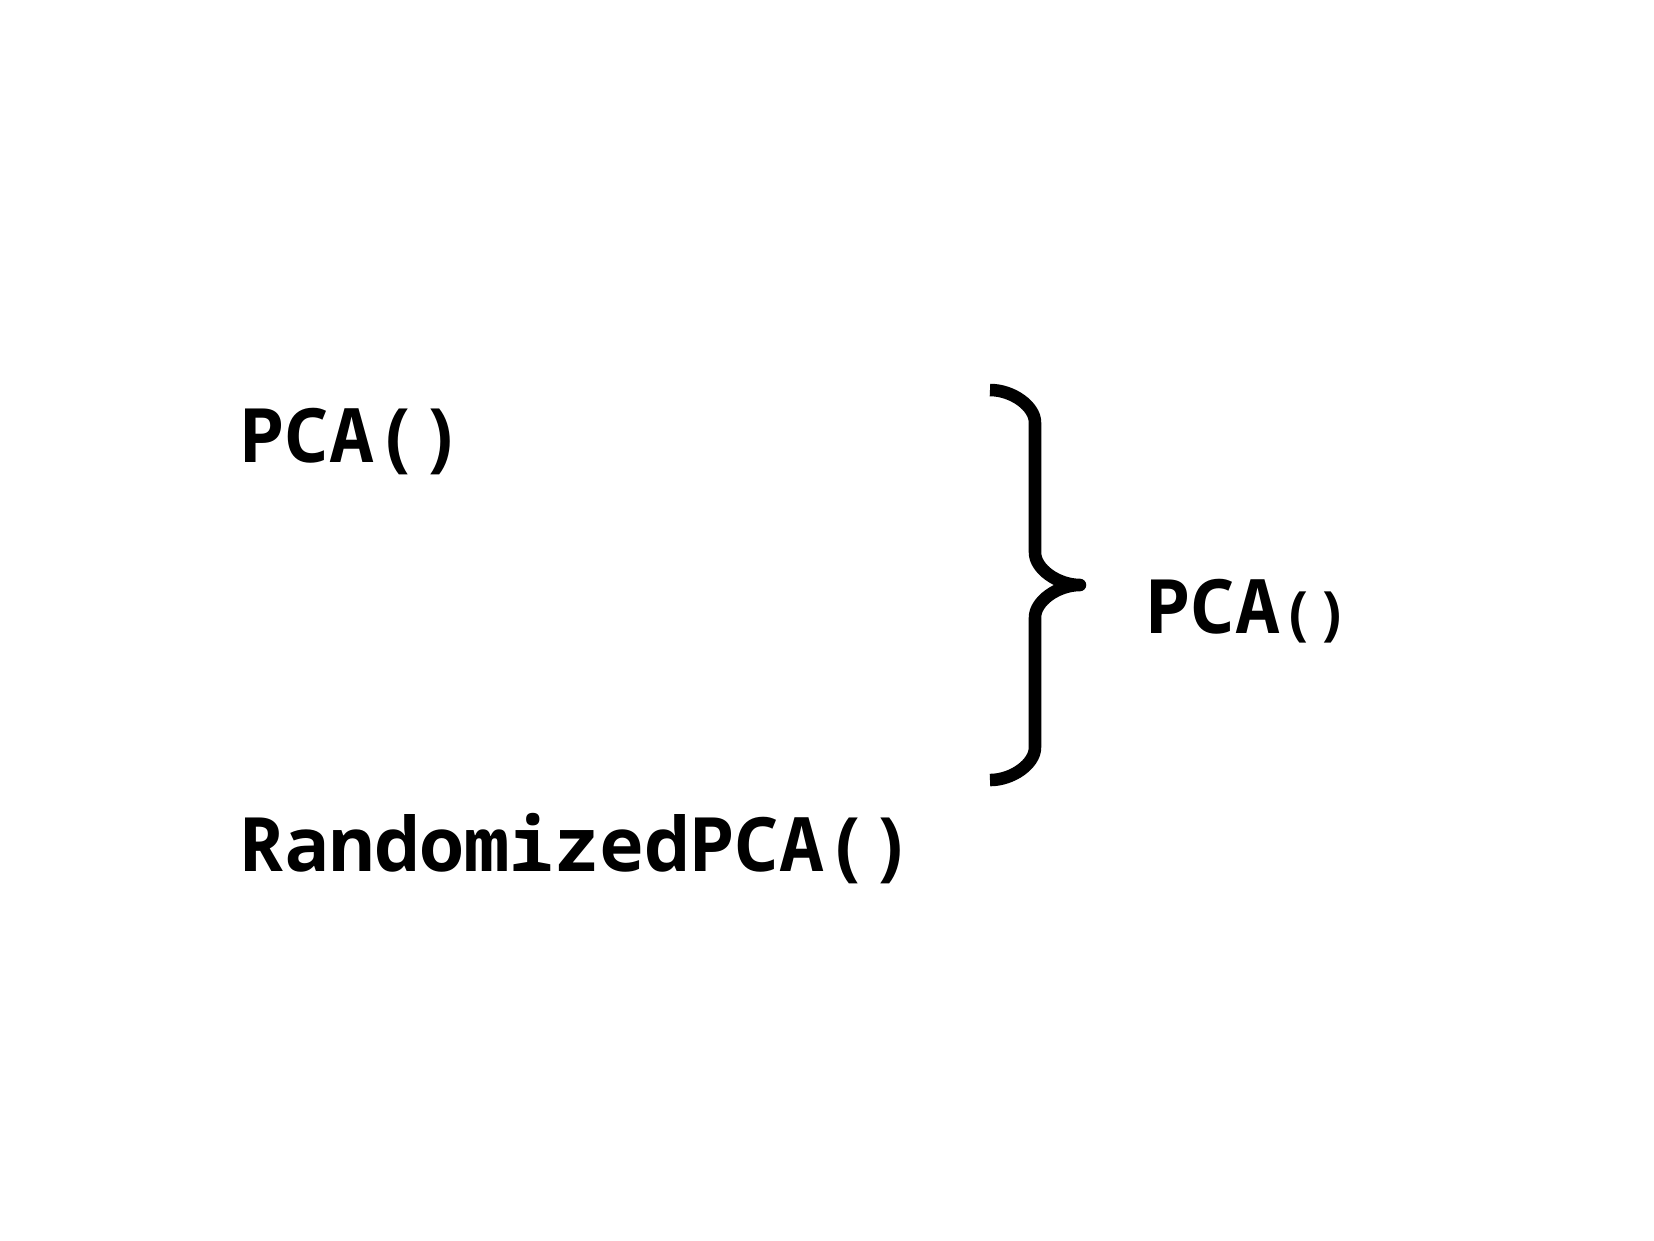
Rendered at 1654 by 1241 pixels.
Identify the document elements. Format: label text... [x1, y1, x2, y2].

text_box PCA() RandomizedPCA() [225, 375, 930, 818]
text_box PCA() [1130, 546, 1366, 647]
